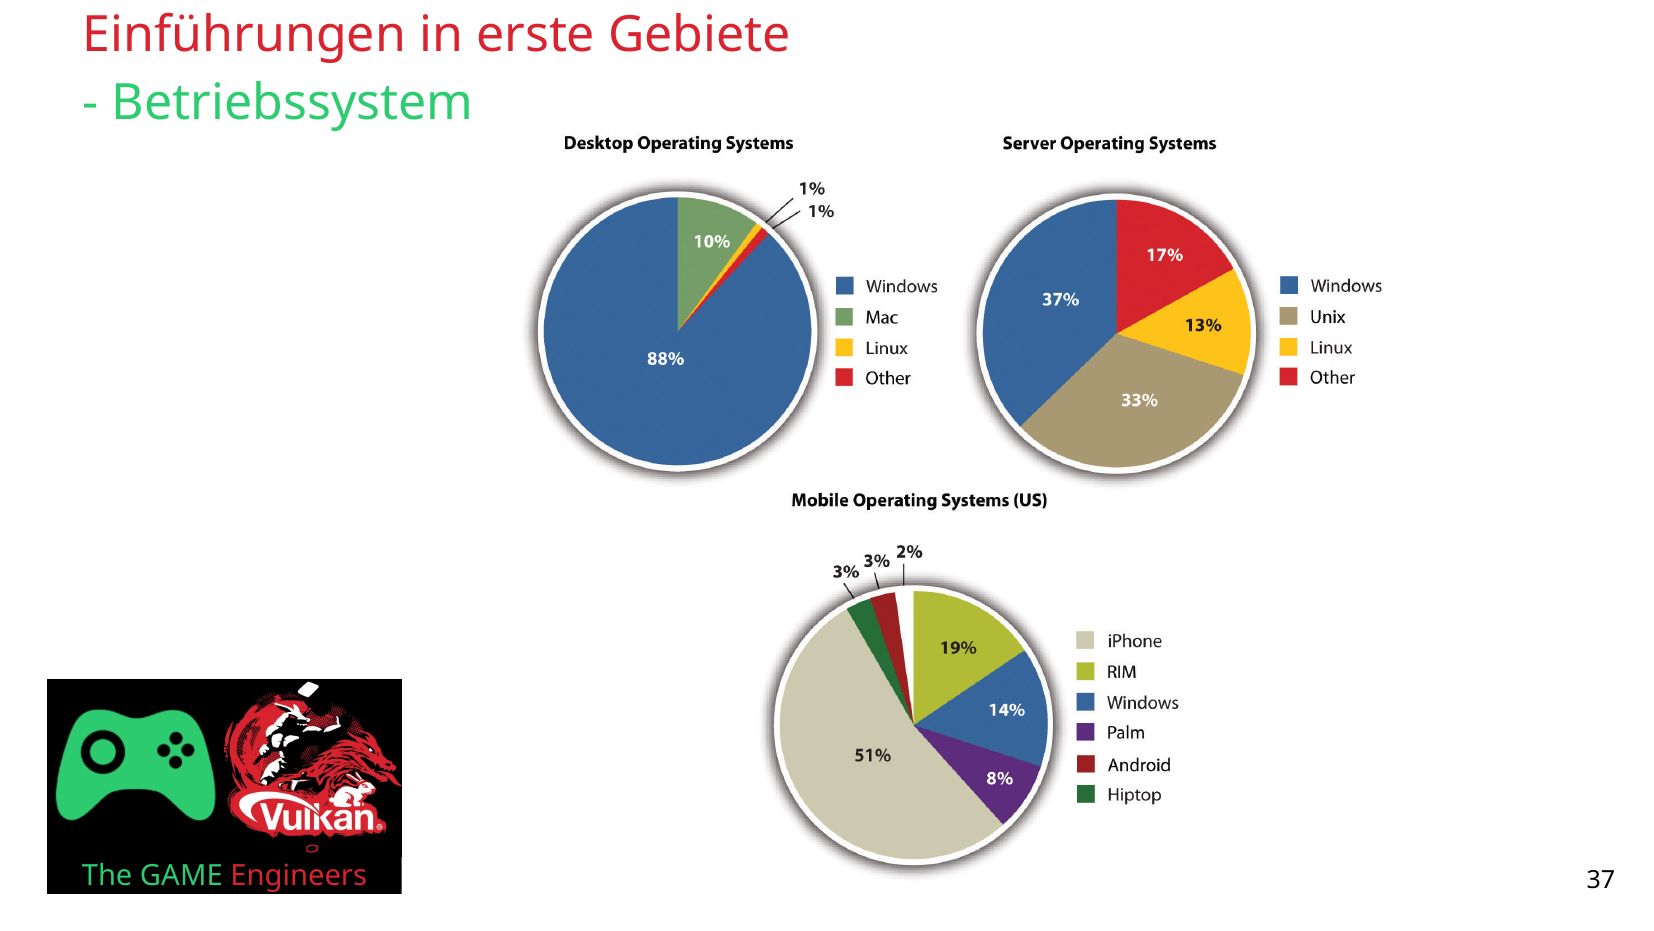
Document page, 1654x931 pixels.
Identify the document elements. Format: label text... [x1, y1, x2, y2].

title Einführungen in erste Gebiete - Betriebssystem [82, 7, 1571, 125]
picture [516, 133, 1382, 886]
picture [47, 679, 402, 857]
